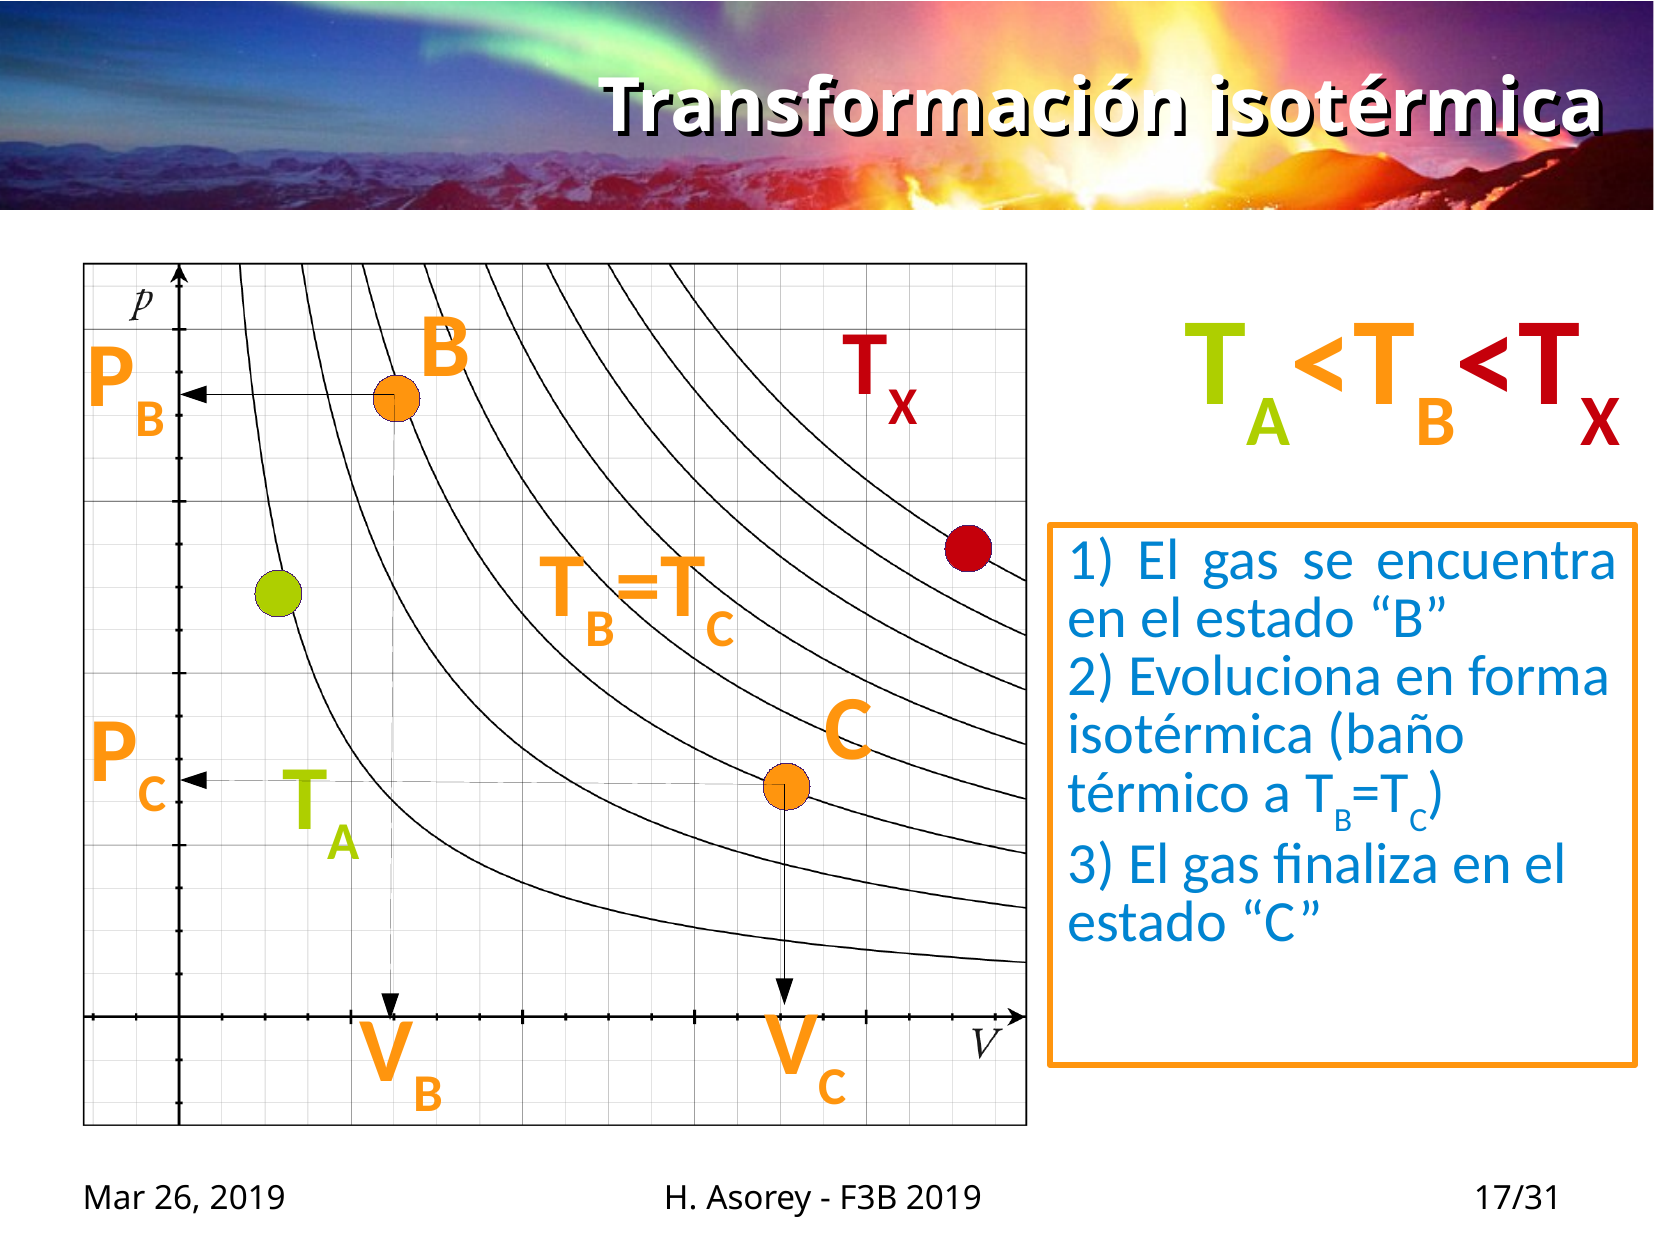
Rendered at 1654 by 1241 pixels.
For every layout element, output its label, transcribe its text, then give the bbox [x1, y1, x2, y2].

text_box [254, 570, 302, 617]
text_box VC [750, 998, 863, 1145]
text_box C [810, 683, 901, 811]
text_box [373, 375, 405, 422]
picture [75, 781, 391, 1141]
text_box [944, 525, 992, 572]
text_box PB [71, 330, 181, 477]
text_box [373, 395, 394, 422]
text_box VB [345, 1005, 459, 1152]
text_box [763, 763, 810, 811]
picture [0, 1, 1654, 210]
text_box TA [267, 753, 376, 781]
picture [75, 395, 394, 781]
text_box TA<TB<TX [1170, 303, 1635, 498]
text_box TA [267, 781, 376, 901]
text_box B [405, 300, 496, 427]
picture [391, 782, 784, 1141]
text_box TB=TC [525, 540, 751, 721]
text_box [763, 785, 784, 810]
picture [75, 254, 1036, 1141]
text_box PC [75, 705, 182, 852]
text_box 1) El gas se encuentra en el estado “B” 2) Evoluciona en forma isotérmica (baño térmico a TB=TC) 3) El gas finaliza en el estado “C” [1050, 525, 1636, 1066]
text_box TX [827, 318, 933, 466]
title Transformación isotérmica [45, 15, 1606, 191]
